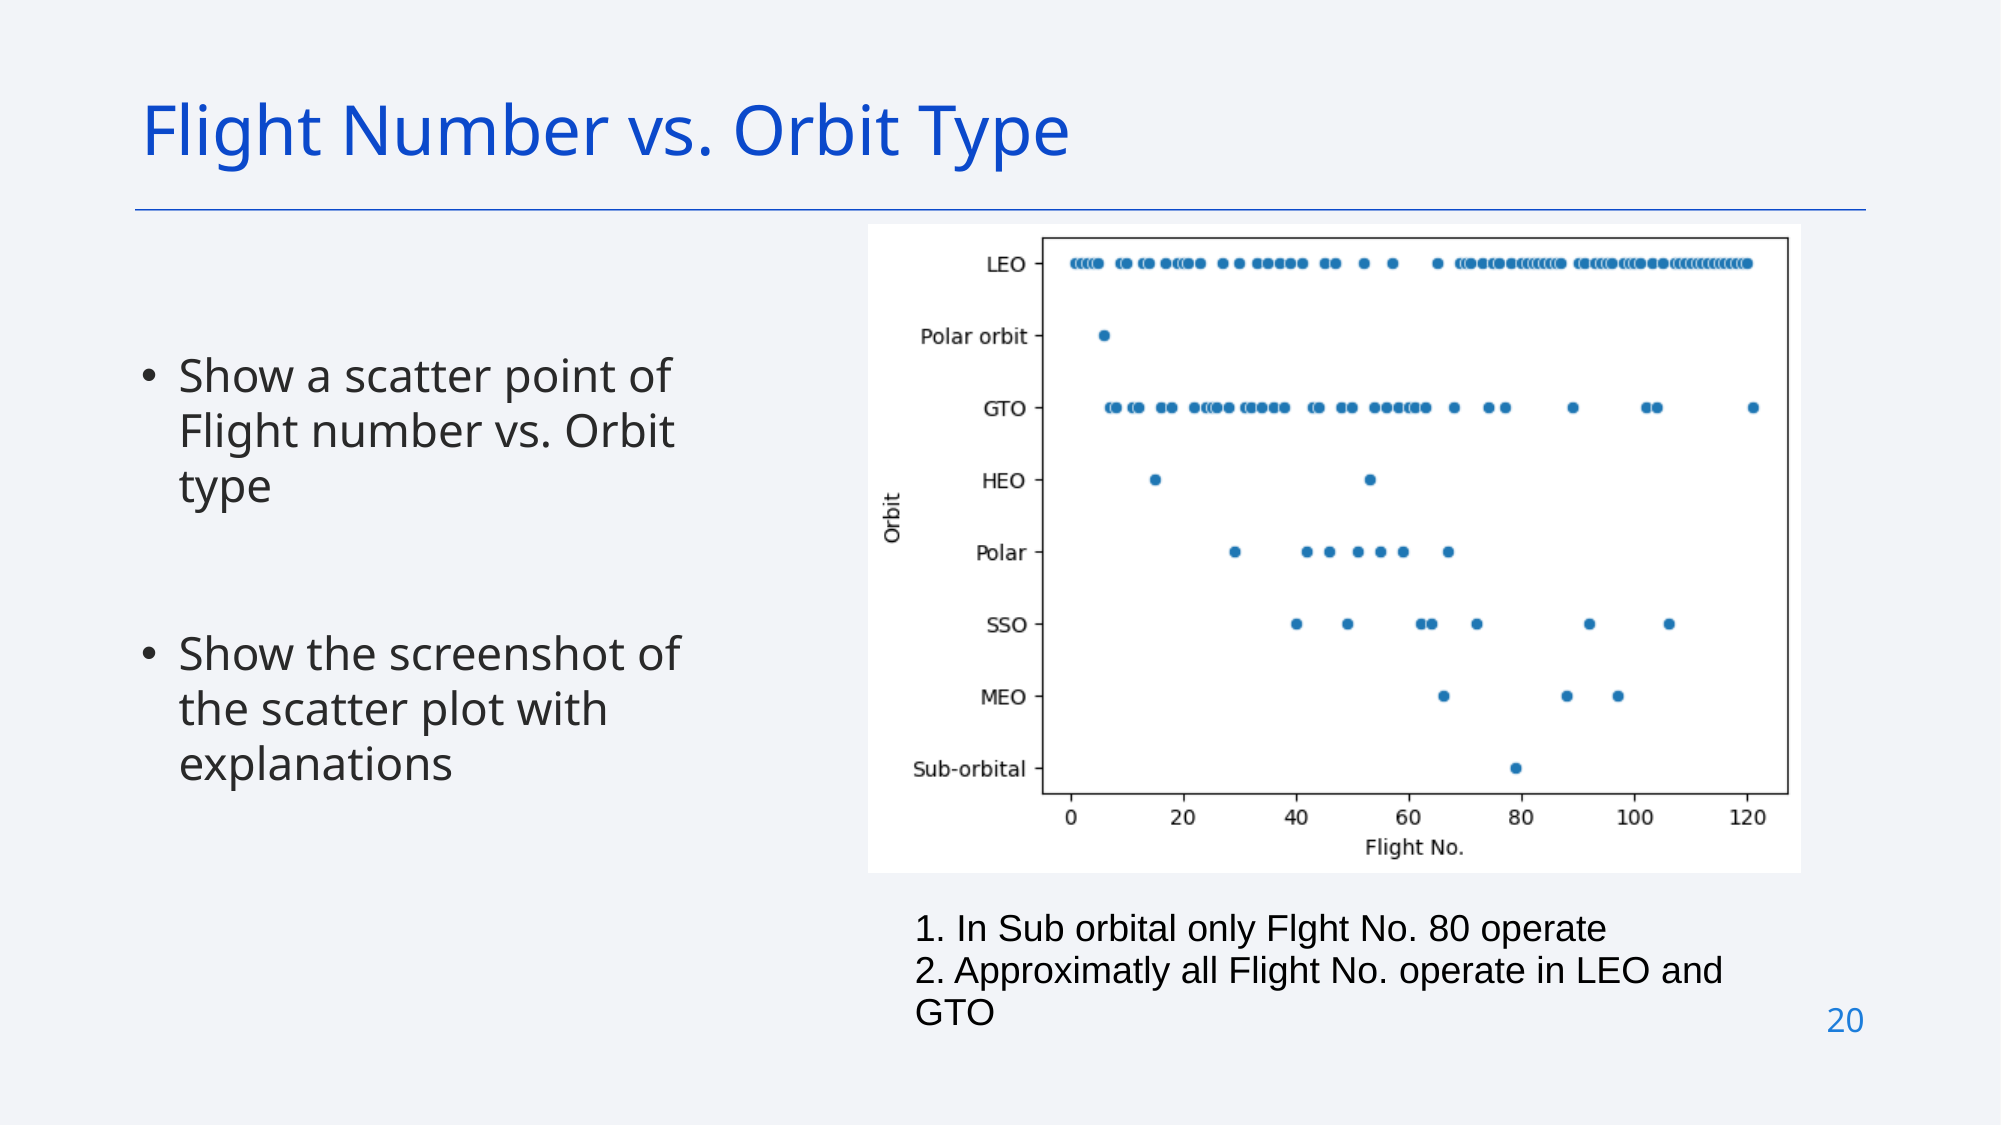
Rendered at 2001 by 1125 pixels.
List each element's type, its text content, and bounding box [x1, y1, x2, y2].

text_box Flight Number vs. Orbit Type [126, 88, 1852, 179]
list Show a scatter point of Flight number vs. Orbit type Show the screenshot of the scatter plot with explanations [126, 339, 772, 965]
text_box 1. In Sub orbital only Flght No. 80 operate 2. Approximatly all Flight No. operate in LEO and GTO [900, 900, 1763, 1088]
picture [0, 0, 2001, 1125]
